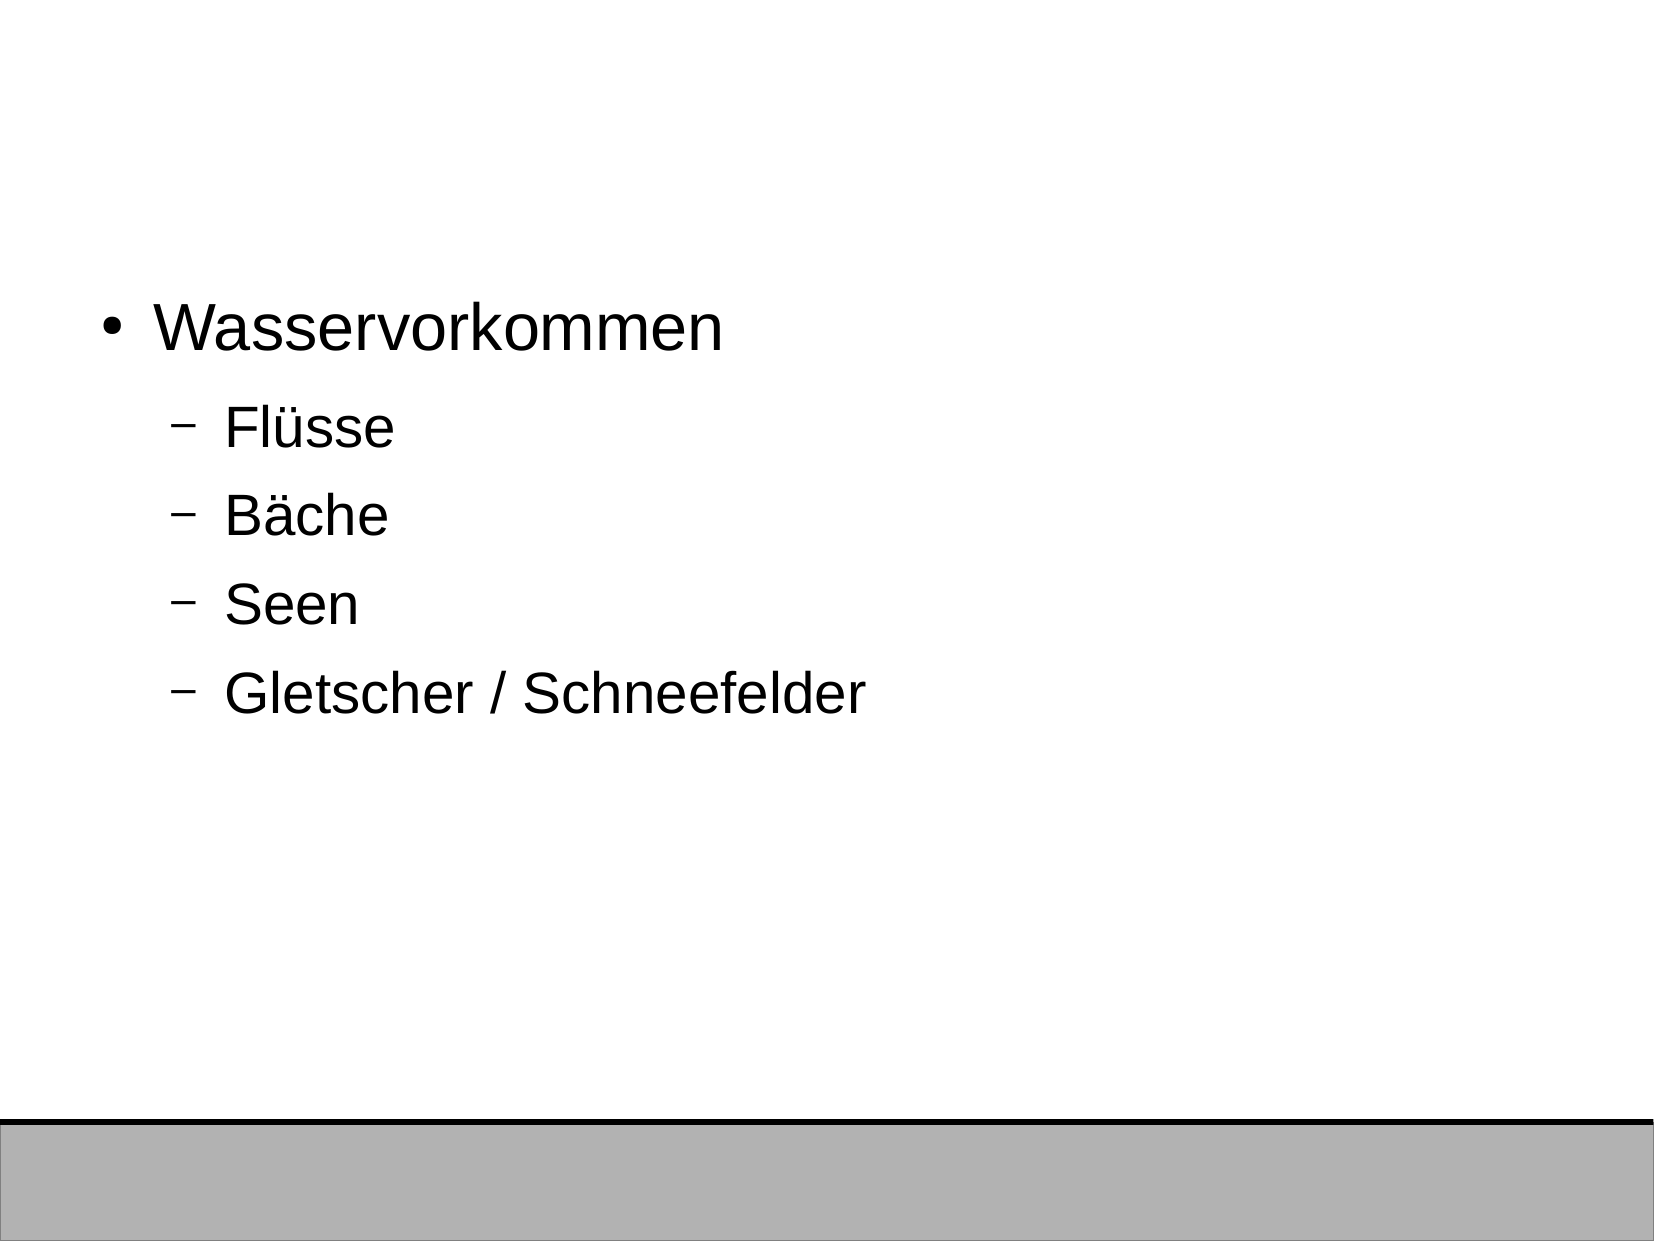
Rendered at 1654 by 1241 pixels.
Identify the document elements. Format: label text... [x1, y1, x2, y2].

list Wasservorkommen Flüsse Bäche Seen Gletscher / Schneefelder [82, 290, 1571, 1109]
text_box [0, 1125, 1654, 1241]
